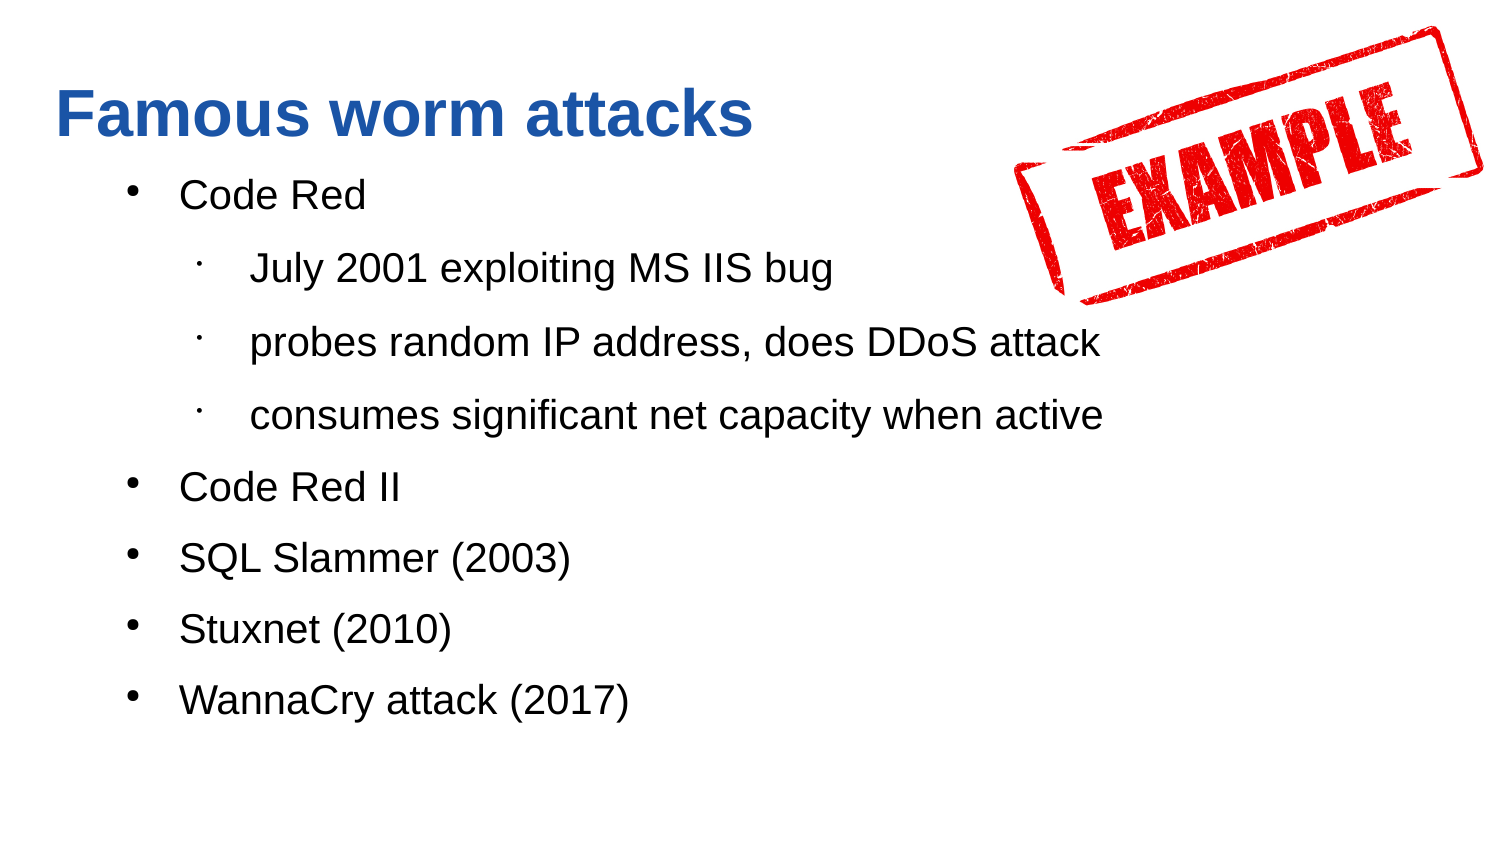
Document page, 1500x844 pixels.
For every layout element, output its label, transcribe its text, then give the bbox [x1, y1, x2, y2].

list Code Red July 2001 exploiting MS IIS bug probes random IP address, does DDoS attack consumes significant net capacity when active Code Red II SQL Slammer (2003) Stuxnet (2010) WannaCry attack (2017) [92, 166, 1459, 622]
title Famous worm attacks [40, 97, 999, 166]
picture [999, 0, 1500, 329]
